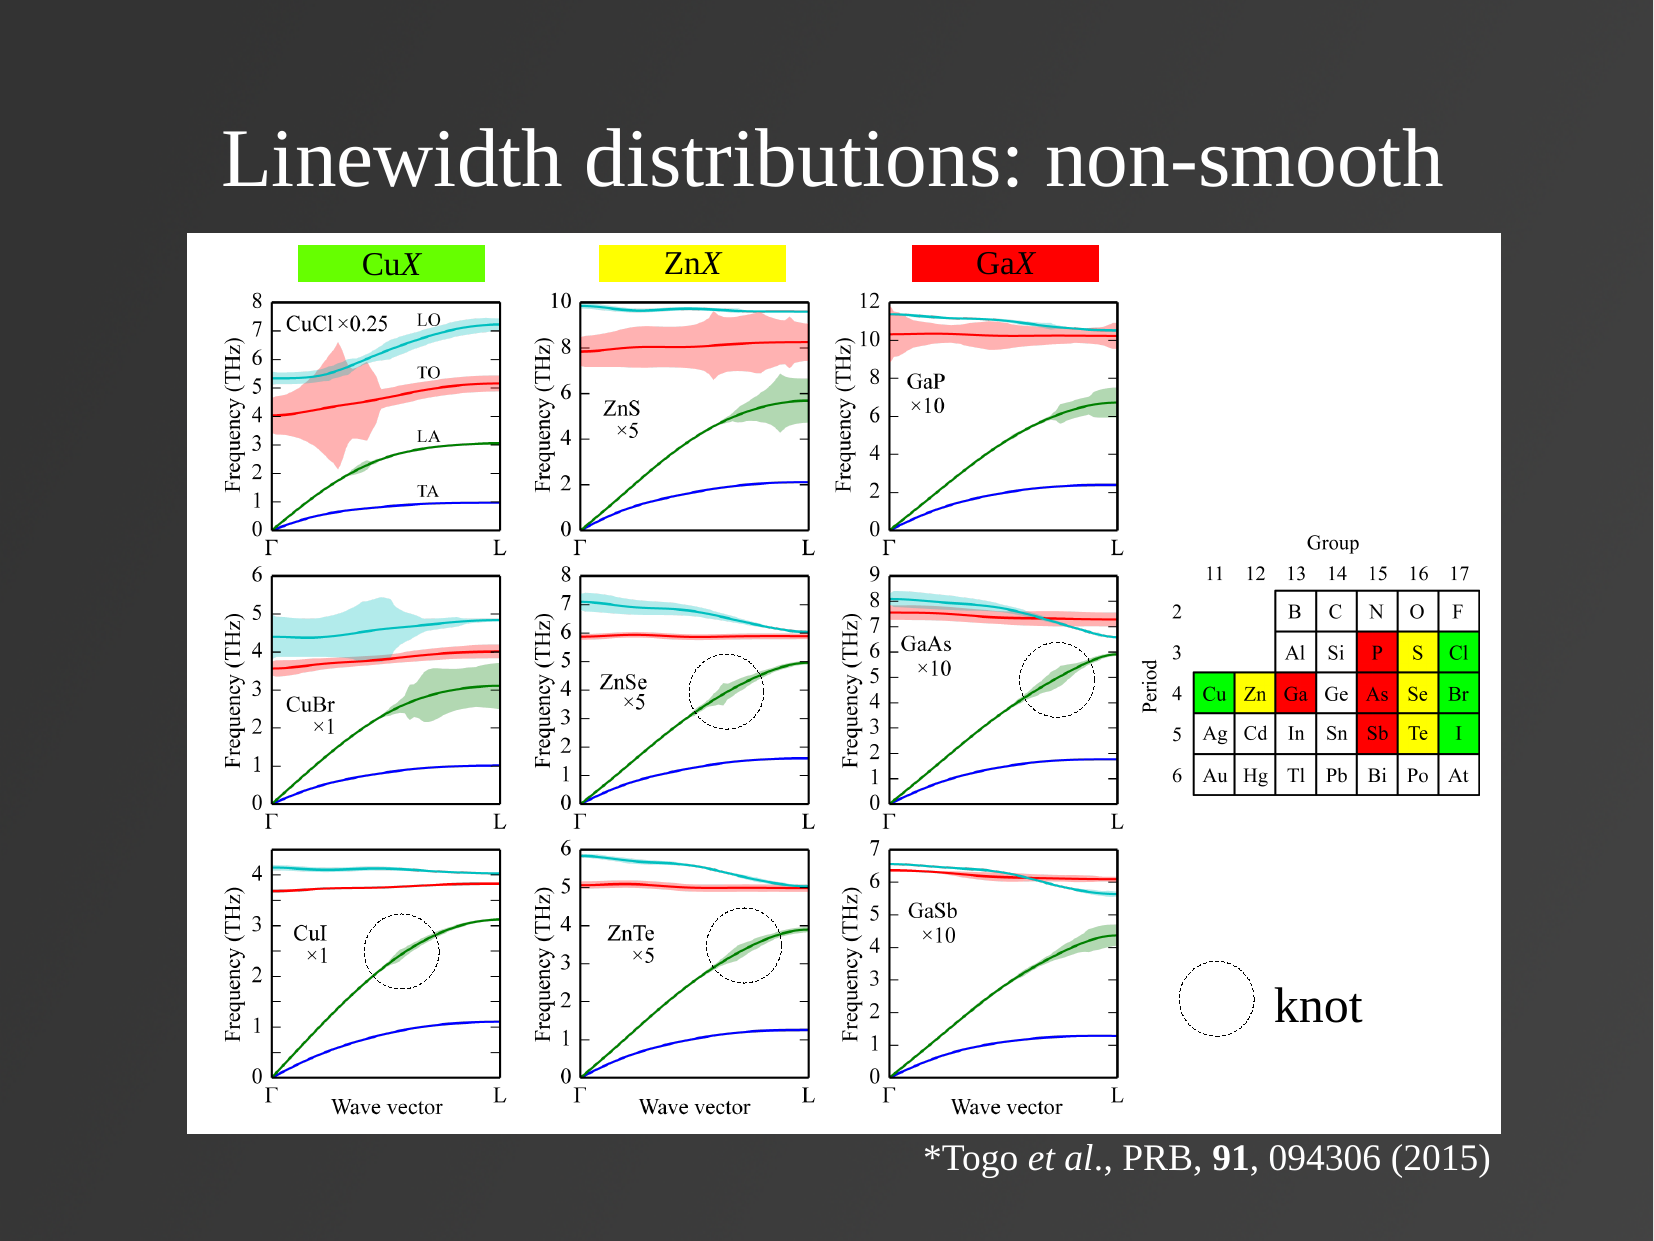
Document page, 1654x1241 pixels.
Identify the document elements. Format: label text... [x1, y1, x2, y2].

text_box CuX [297, 244, 486, 283]
picture [0, 0, 1654, 1241]
text_box knot [1259, 970, 1378, 1041]
text_box GaX [911, 244, 1100, 283]
text_box ZnX [598, 244, 787, 283]
text_box *Togo et al., PRB, 91, 094306 (2015) [908, 1129, 1504, 1186]
text_box c [187, 257, 1501, 1134]
title Linewidth distributions: non-smooth [89, 49, 1578, 257]
